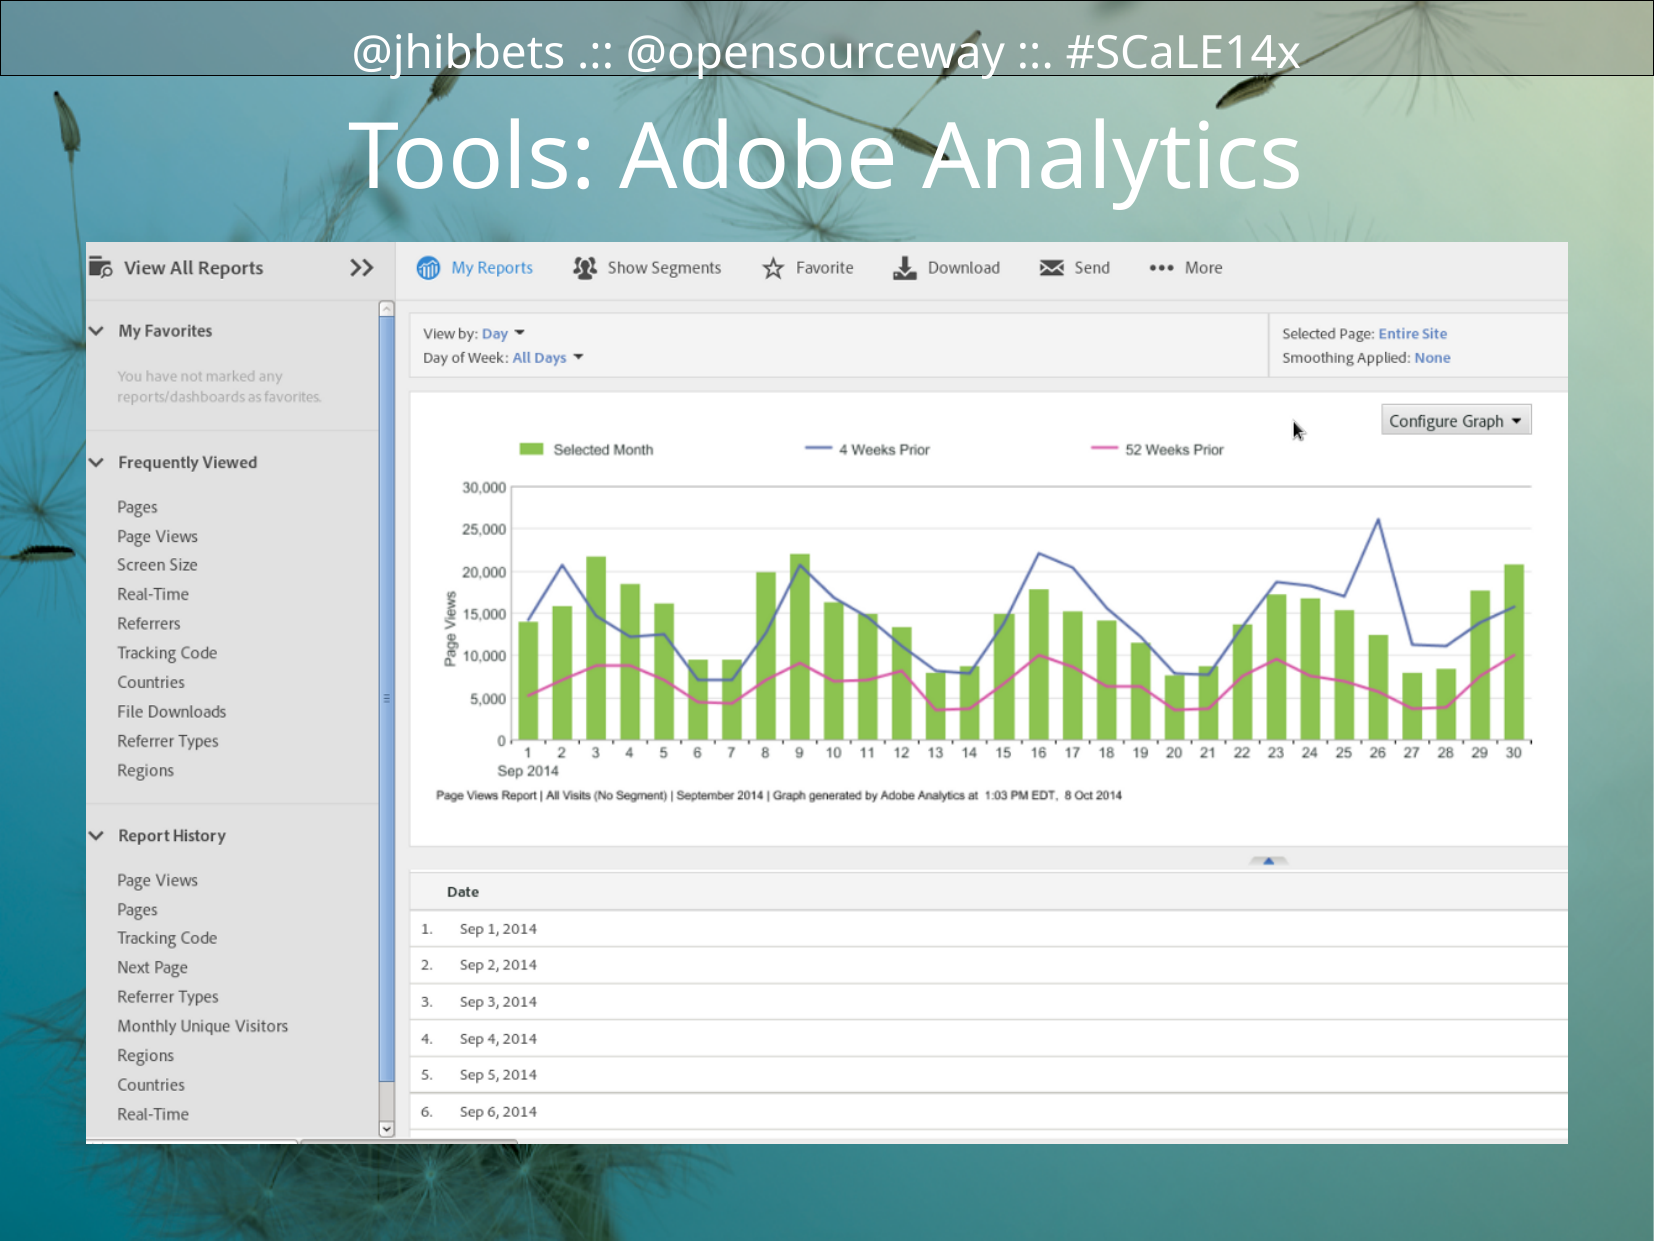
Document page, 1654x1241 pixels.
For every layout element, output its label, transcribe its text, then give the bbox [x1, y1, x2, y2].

picture [0, 76, 1654, 1241]
title Tools: Adobe Analytics [82, 49, 1571, 257]
